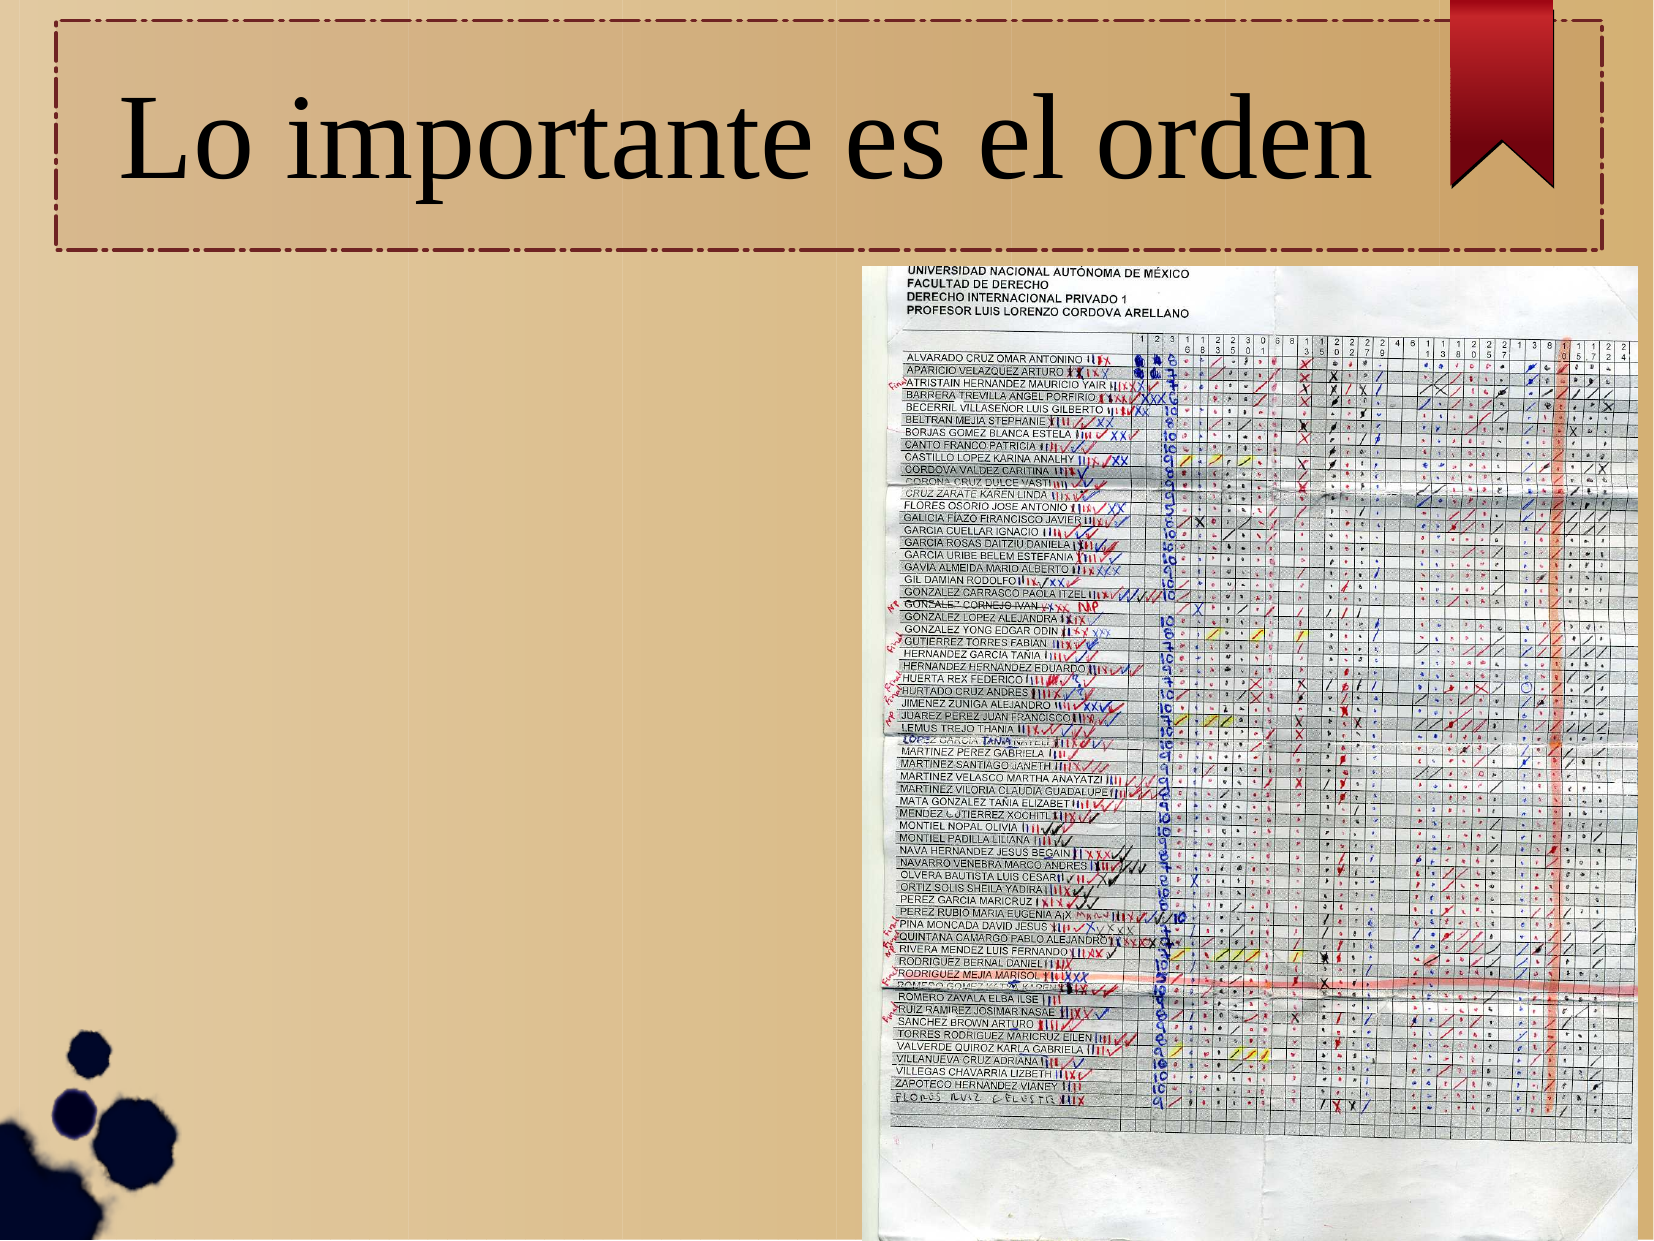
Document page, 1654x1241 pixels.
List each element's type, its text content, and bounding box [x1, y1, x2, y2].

picture [862, 266, 1638, 1241]
title Lo importante es el orden [82, 47, 1412, 229]
